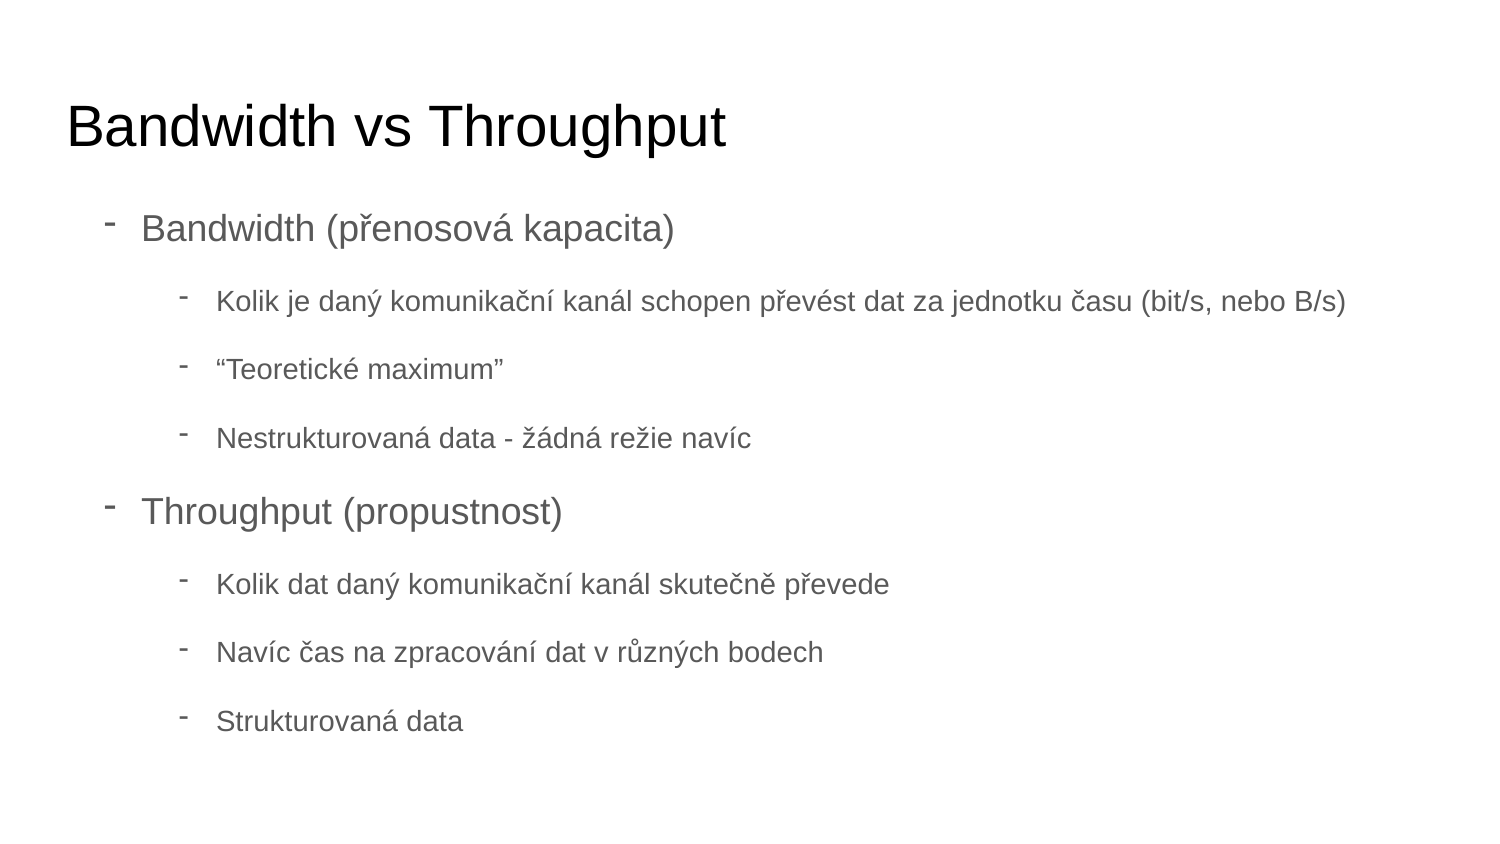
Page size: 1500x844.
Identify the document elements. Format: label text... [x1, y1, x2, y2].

title Bandwidth vs Throughput [51, 72, 1449, 167]
list Bandwidth (přenosová kapacita) Kolik je daný komunikační kanál schopen převést dat za jednotku času (bit/s, nebo B/s) “Teoretické maximum” Nestrukturovaná data - žádná režie navíc Throughput (propustnost) Kolik dat daný komunikační kanál skutečně převede Navíc čas na zpracování dat v různých bodech Strukturovaná data [51, 189, 1449, 750]
